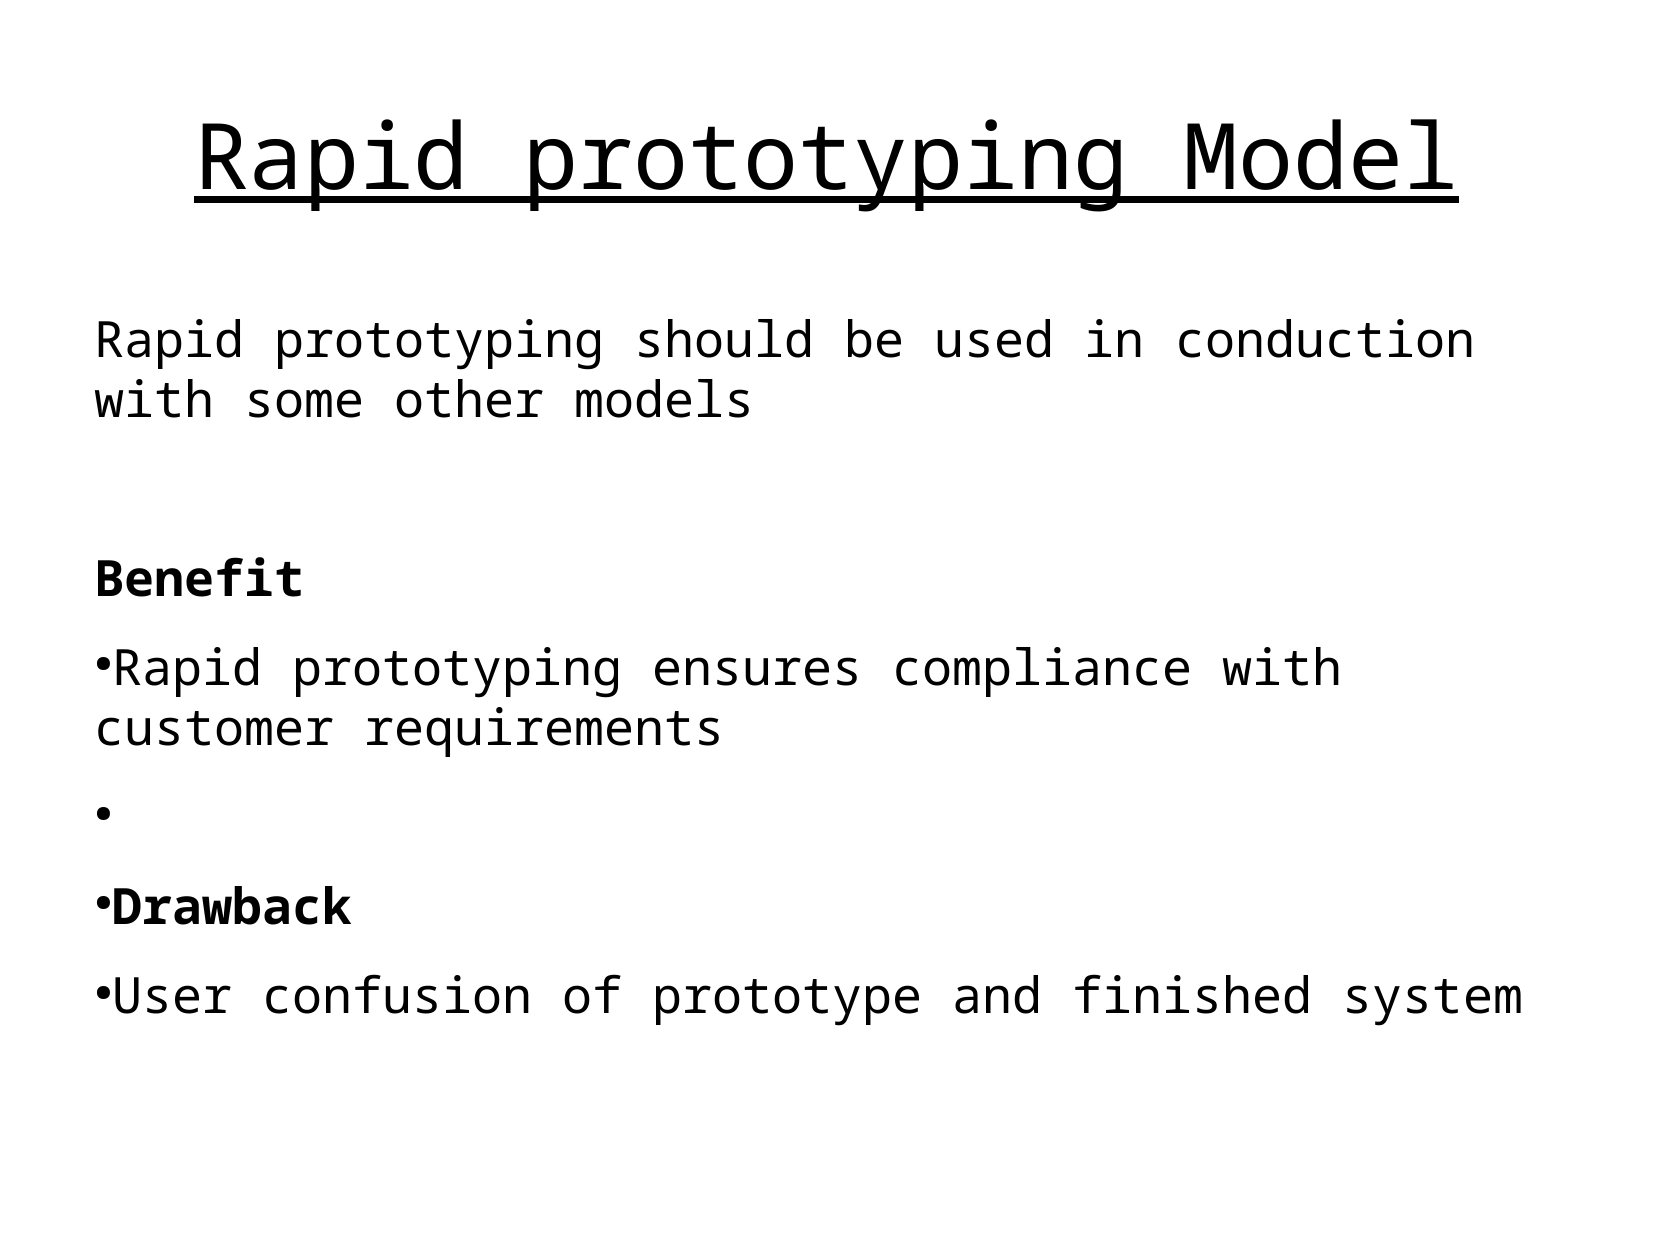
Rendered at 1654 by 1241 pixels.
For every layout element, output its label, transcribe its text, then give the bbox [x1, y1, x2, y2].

title Rapid prototyping Model [82, 49, 1571, 257]
list Rapid prototyping should be used in conduction with some other models Benefit Rapid prototyping ensures compliance with customer requirements Drawback User confusion of prototype and finished system [94, 307, 1583, 1087]
